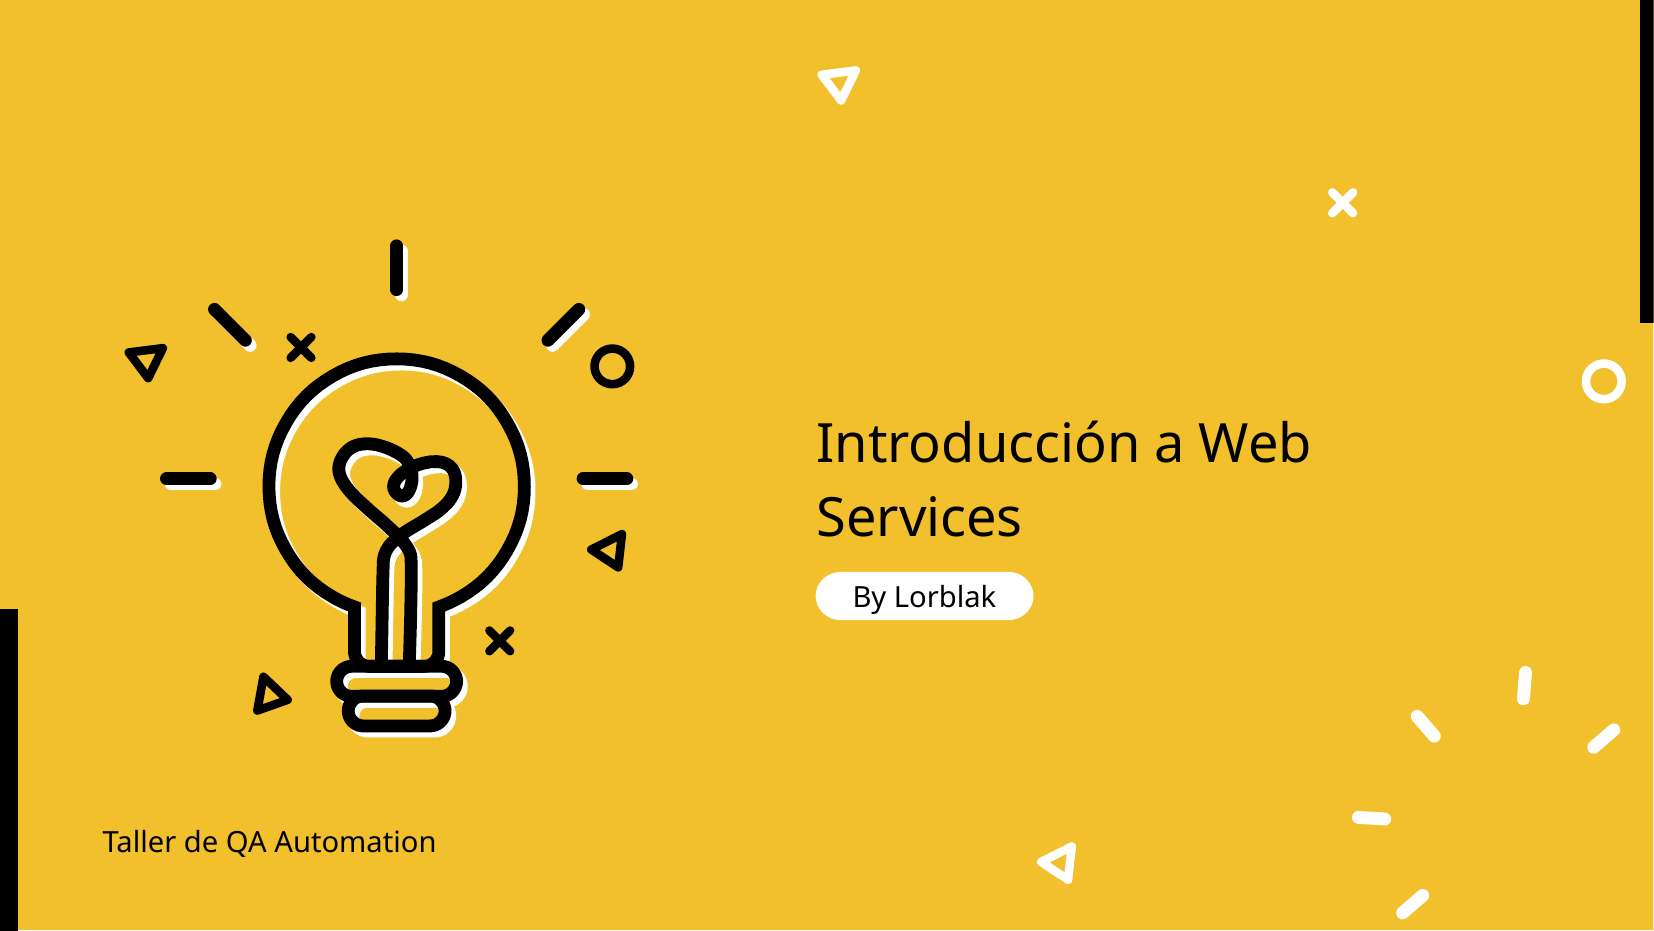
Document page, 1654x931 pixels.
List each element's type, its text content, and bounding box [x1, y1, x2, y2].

text_box By Lorblak [815, 571, 1034, 621]
text_box Taller de QA Automation [102, 800, 763, 881]
title Introducción a Web Services [816, 404, 1454, 553]
